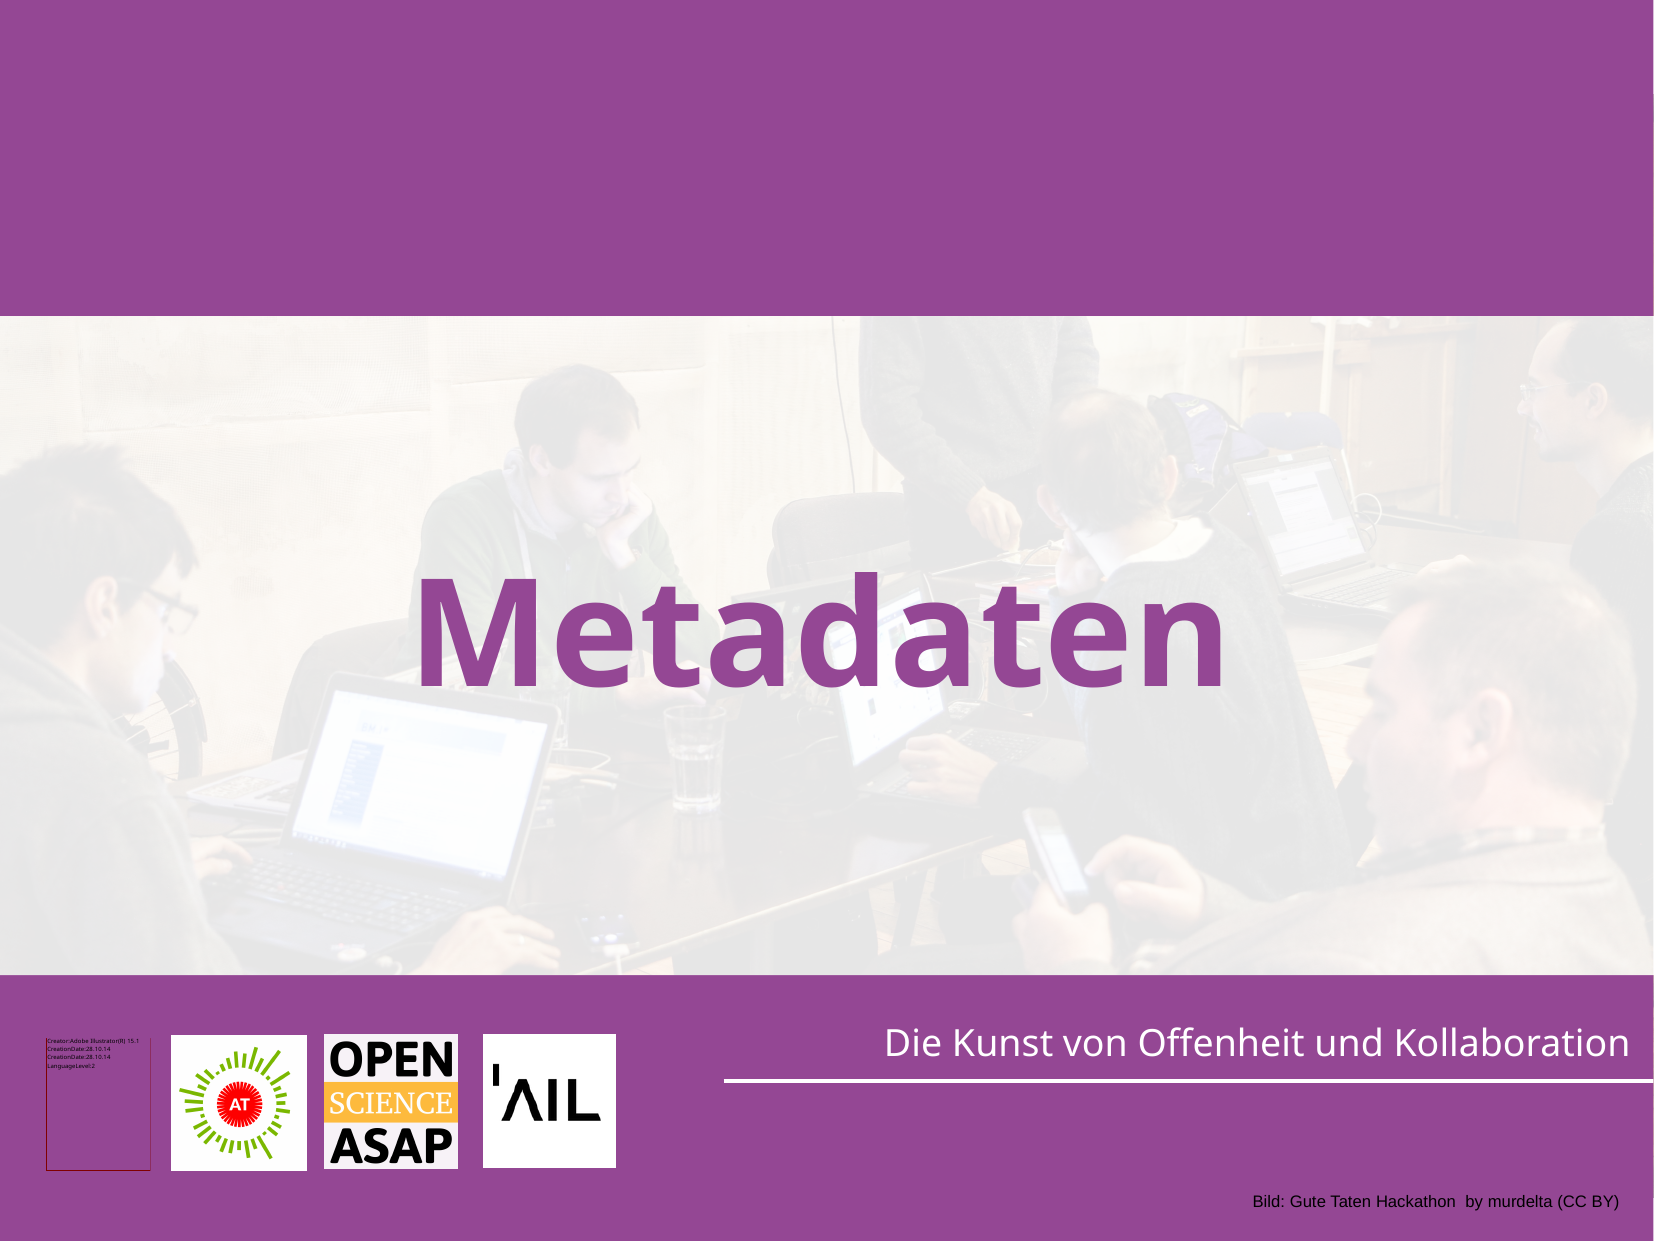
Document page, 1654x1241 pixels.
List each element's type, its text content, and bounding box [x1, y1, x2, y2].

text_box Die Kunst von Offenheit und Kollaboration [869, 1009, 1624, 1067]
picture [45, 1039, 151, 1171]
picture [171, 1035, 307, 1171]
picture [483, 1034, 616, 1168]
text_box Bild: Gute Taten Hackathon by murdelta (CC BY) [615, 1185, 1636, 1219]
text_box [0, 0, 1654, 1241]
picture [324, 1034, 458, 1169]
text_box Metadaten [48, 518, 1594, 703]
